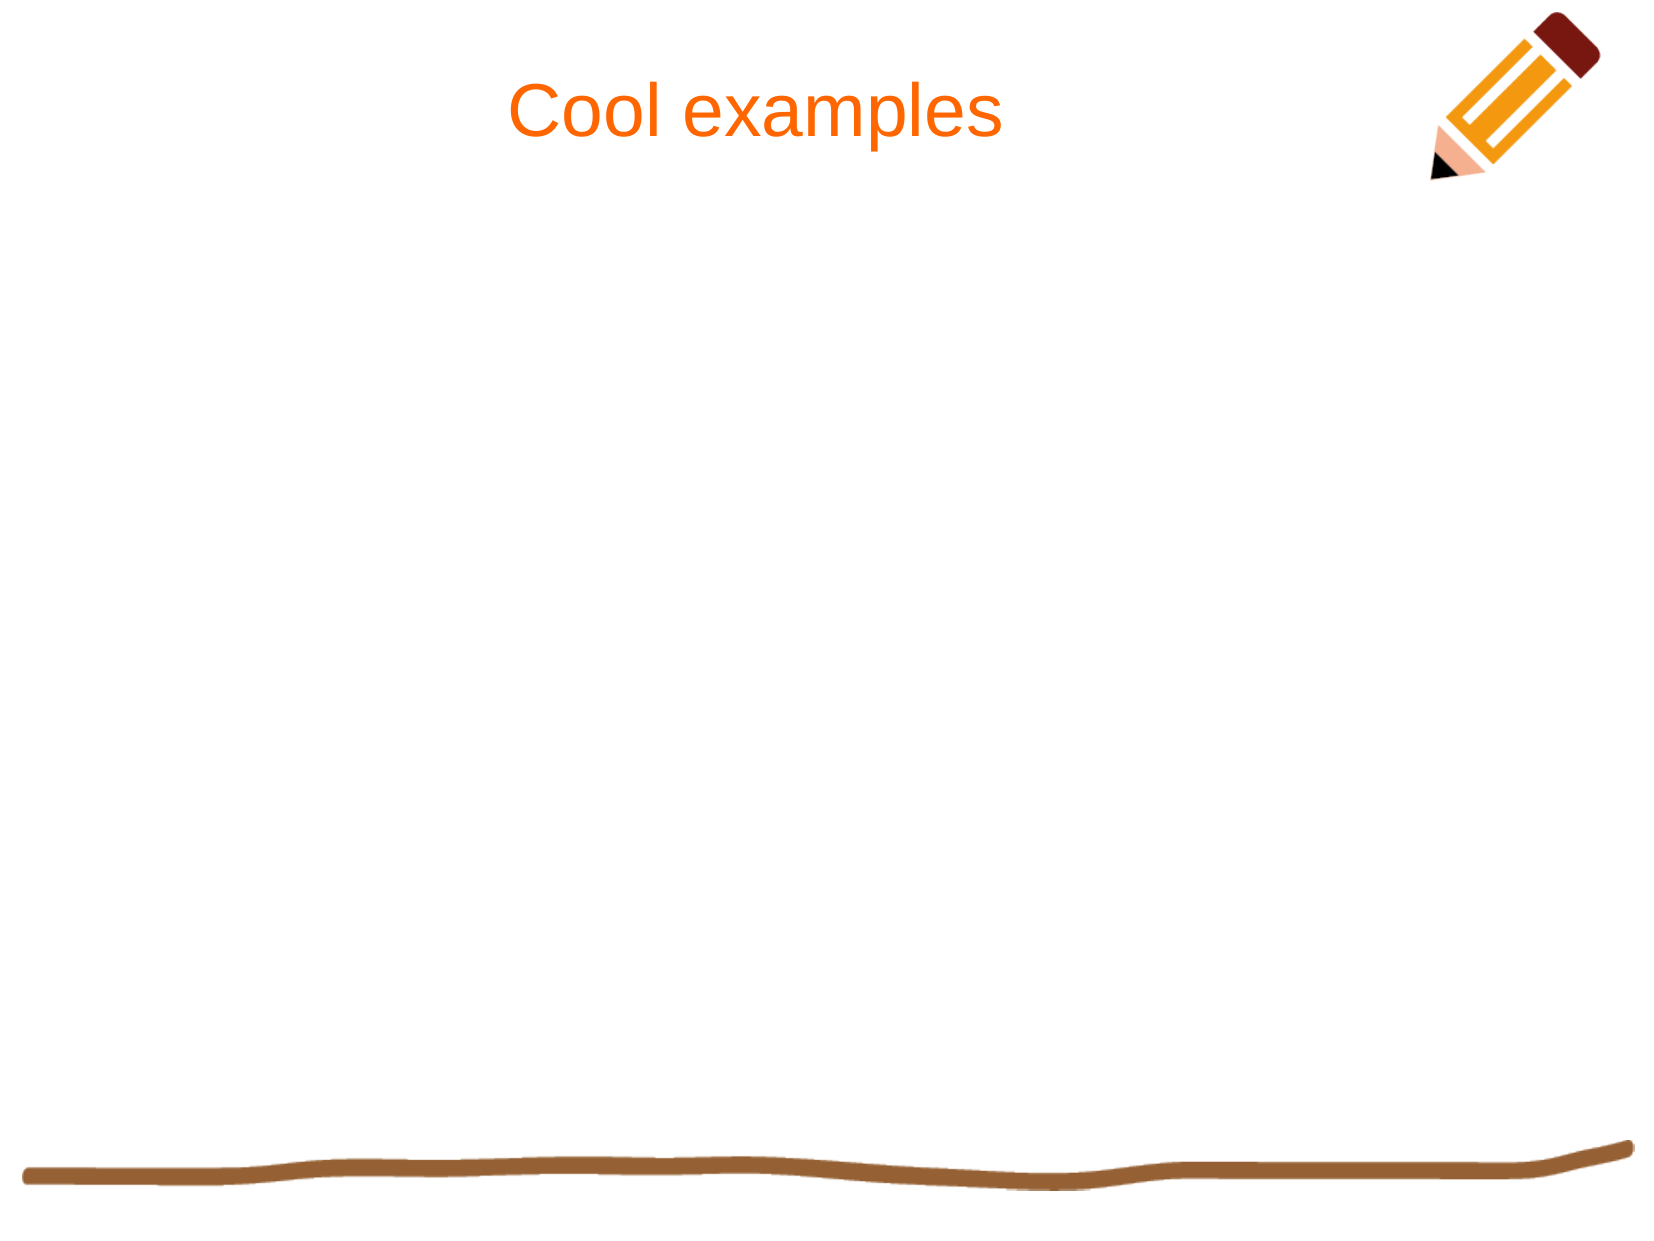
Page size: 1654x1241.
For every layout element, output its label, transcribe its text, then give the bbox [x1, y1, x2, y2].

picture [1430, 12, 1601, 181]
picture [22, 1140, 1635, 1191]
title Cool examples [82, 49, 1430, 172]
